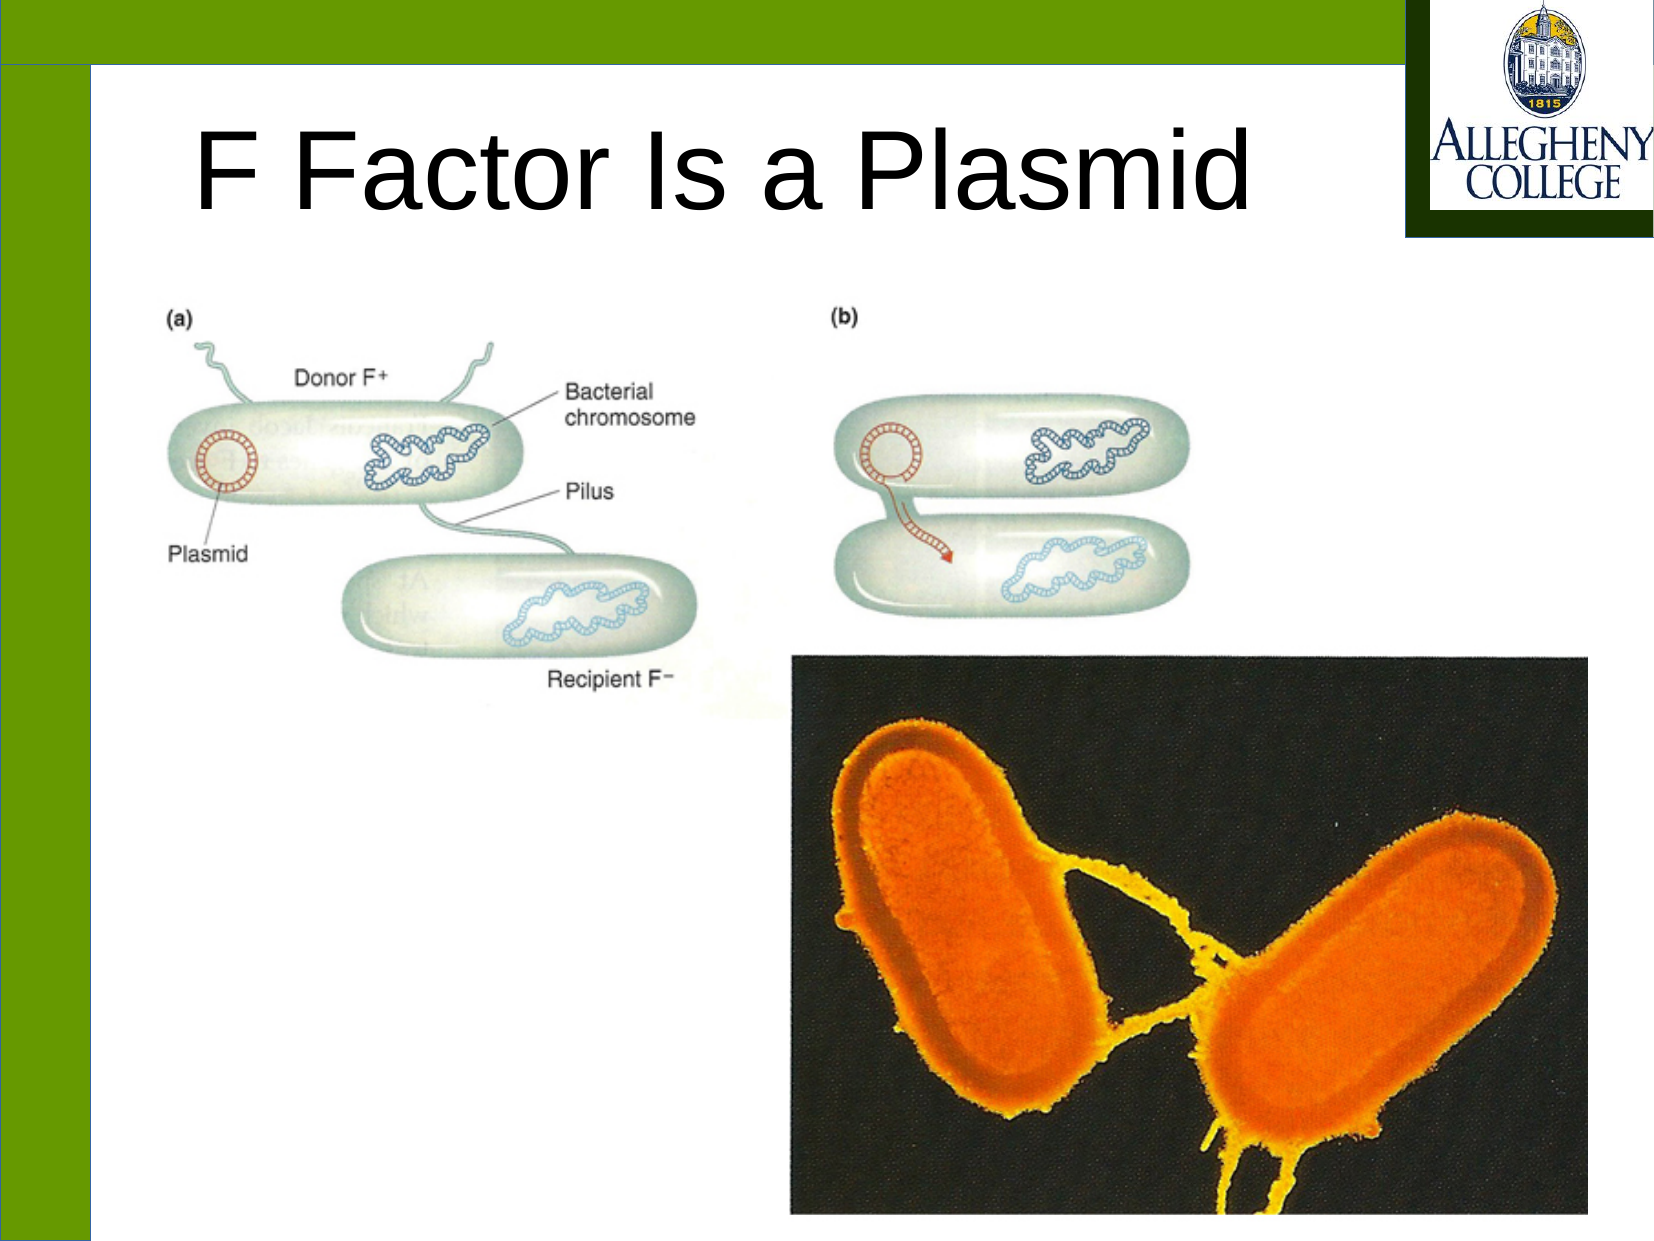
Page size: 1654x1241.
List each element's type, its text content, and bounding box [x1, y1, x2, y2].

title F Factor Is a Plasmid [141, 65, 1306, 297]
picture [1430, 0, 1654, 210]
picture [129, 76, 1588, 1236]
text_box [0, 0, 1654, 1241]
